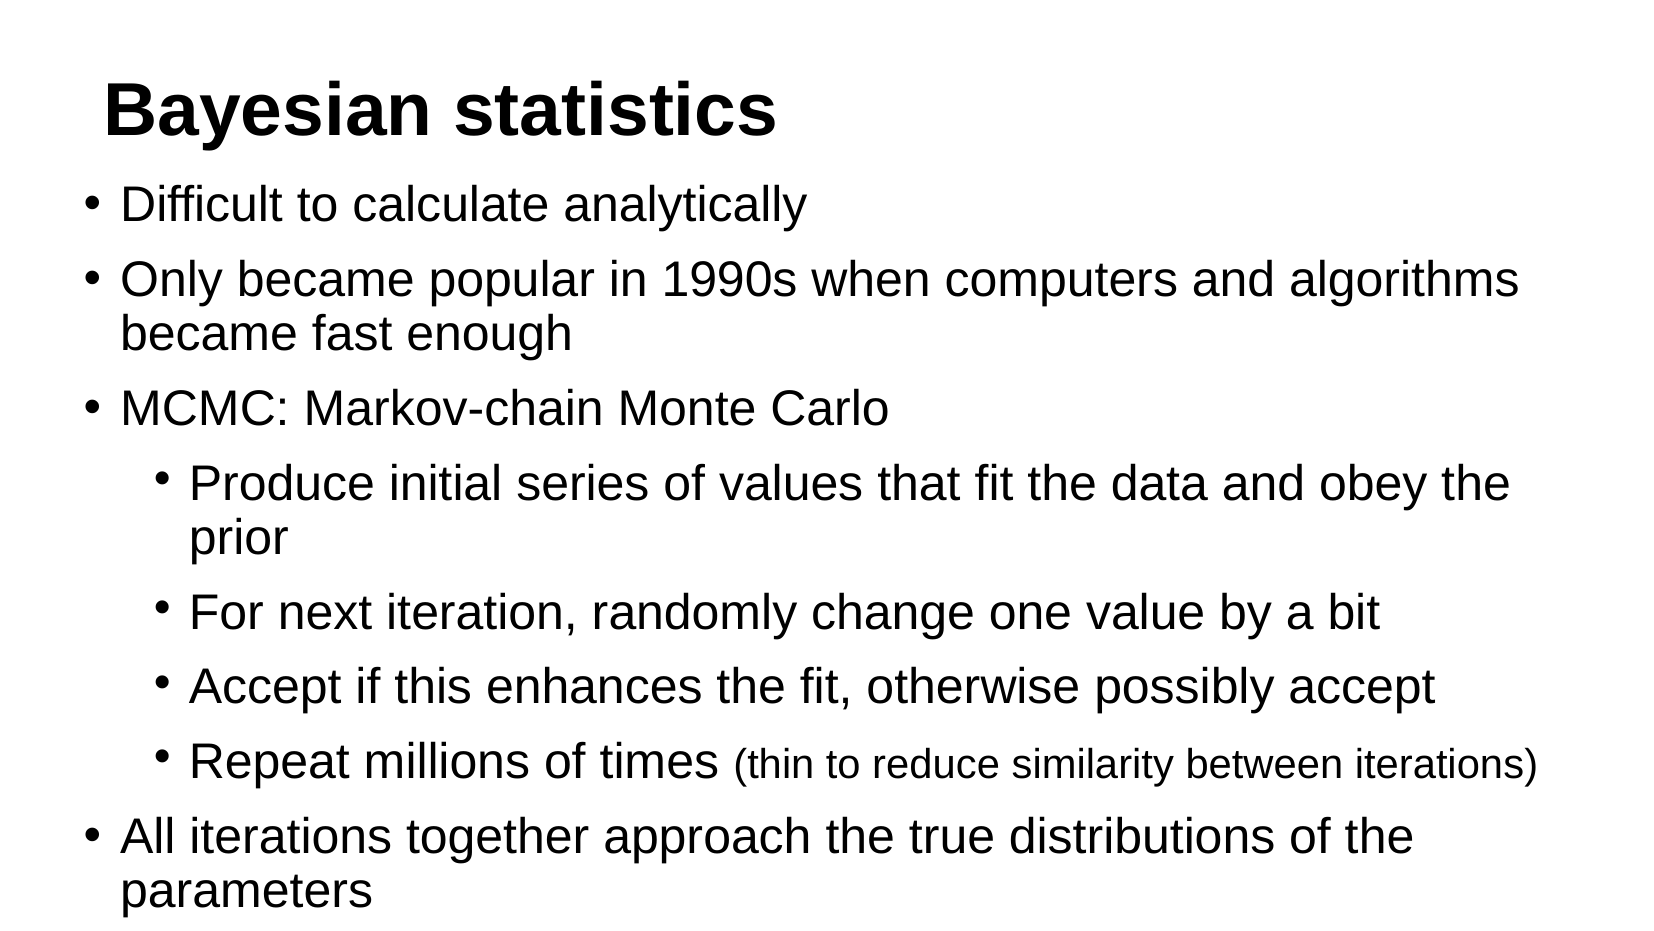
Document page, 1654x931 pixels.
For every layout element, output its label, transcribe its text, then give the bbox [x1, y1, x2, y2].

text_box Bayesian statistics [88, 53, 1582, 236]
text_box Difficult to calculate analytically Only became popular in 1990s when computers and algorithms became fast enough MCMC: Markov-chain Monte Carlo Produce initial series of values that fit the data and obey the prior For next iteration, randomly change one value by a bit Accept if this enhances the fit, otherwise possibly accept Repeat millions of times (thin to reduce similarity between iterations) All iterations together approach the true distributions of the parameters [82, 206, 1570, 891]
